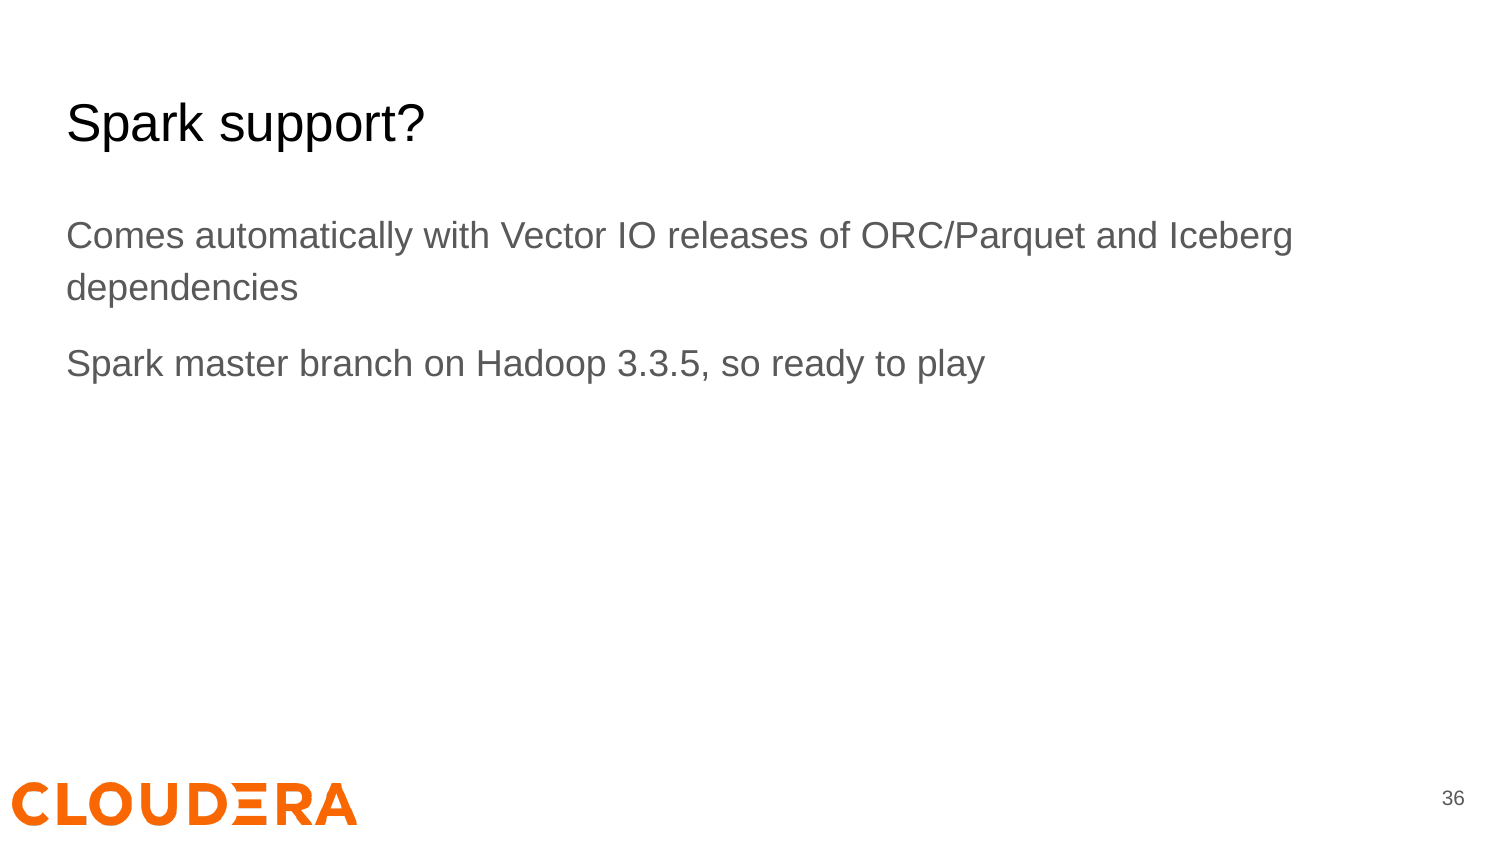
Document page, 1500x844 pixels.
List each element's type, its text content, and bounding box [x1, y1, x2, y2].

picture [12, 740, 357, 826]
list Comes automatically with Vector IO releases of ORC/Parquet and Iceberg dependencies Spark master branch on Hadoop 3.3.5, so ready to play [51, 189, 1449, 750]
slide_number <number> [1389, 764, 1480, 830]
title Spark support? [51, 72, 1449, 167]
